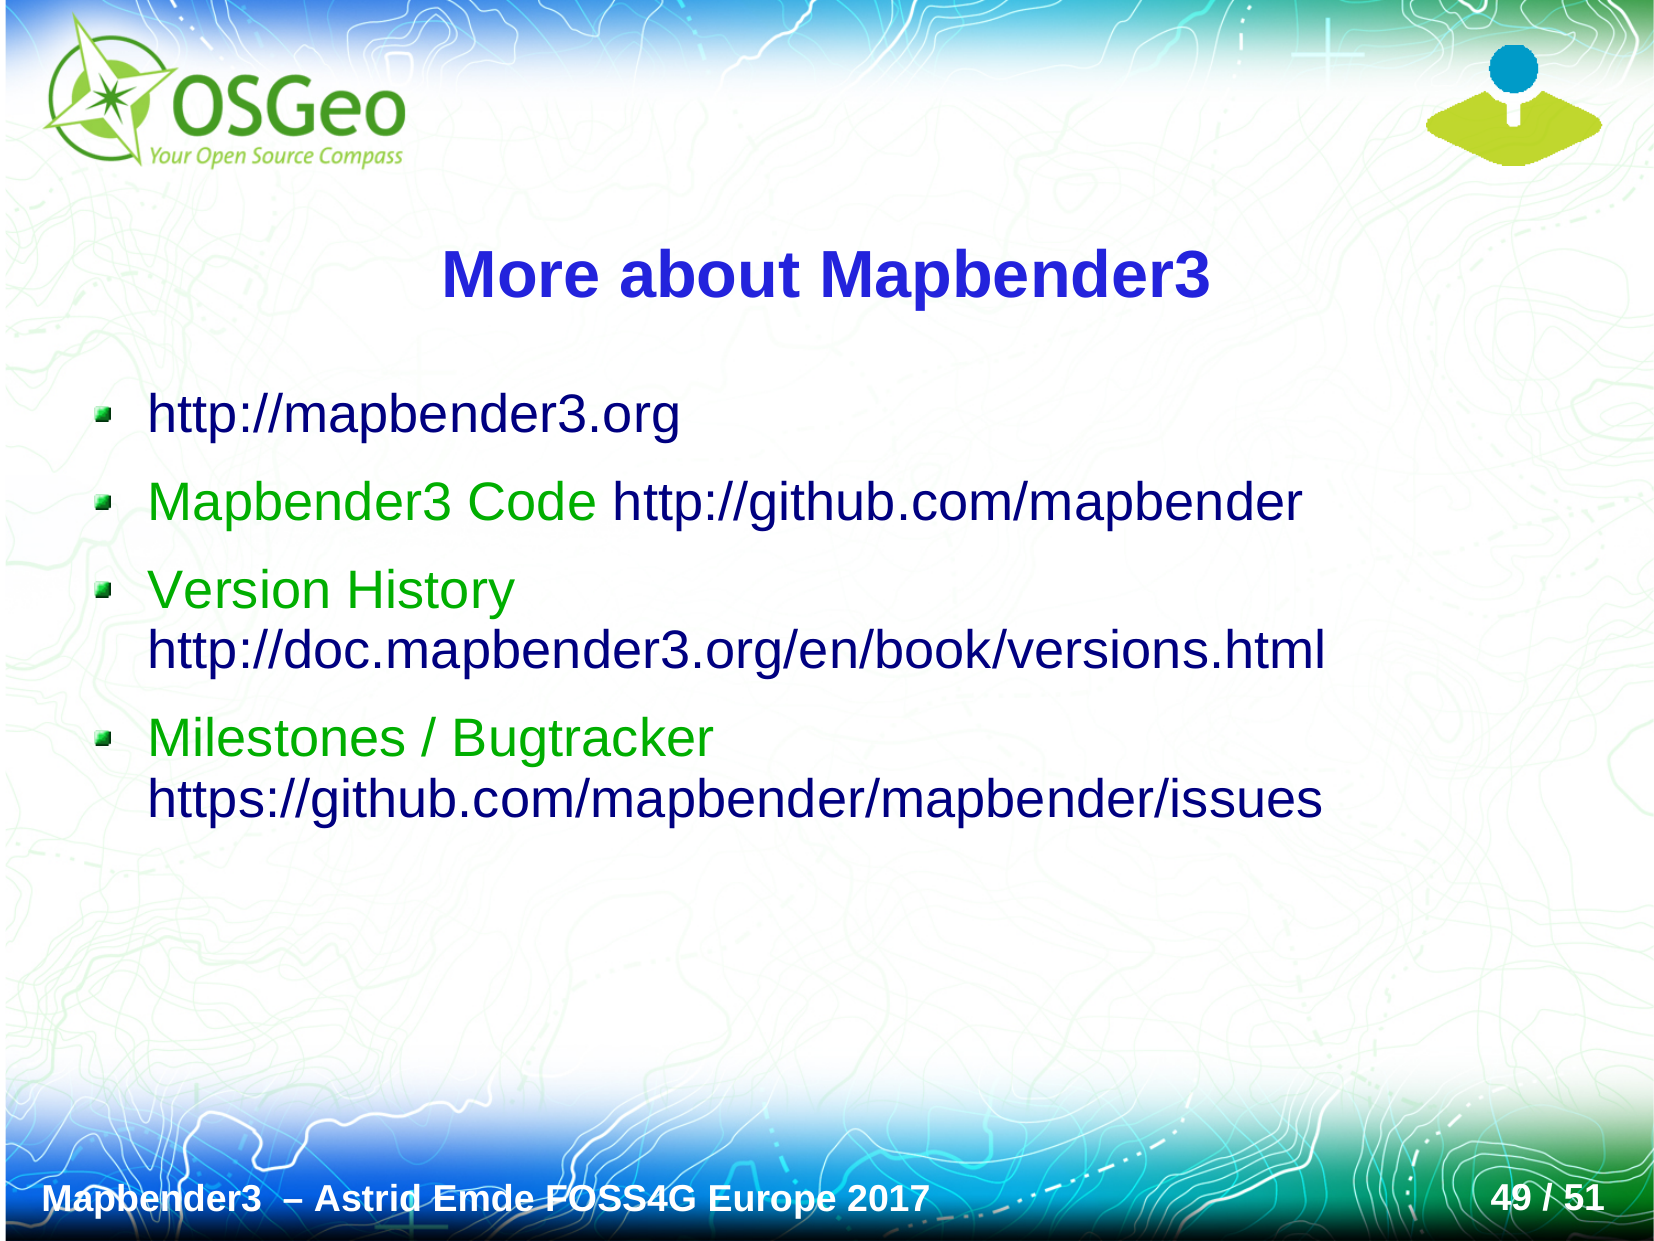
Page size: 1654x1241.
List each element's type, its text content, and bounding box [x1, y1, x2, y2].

picture [5, 0, 1654, 1241]
picture [1565, 1197, 1578, 1206]
title More about Mapbender3 [82, 200, 1571, 349]
list http://mapbender3.org Mapbender3 Code http://github.com/mapbender Version History http://doc.mapbender3.org/en/book/versions.html Milestones / Bugtracker https://github.com/mapbender/mapbender/issues [76, 383, 1565, 1241]
